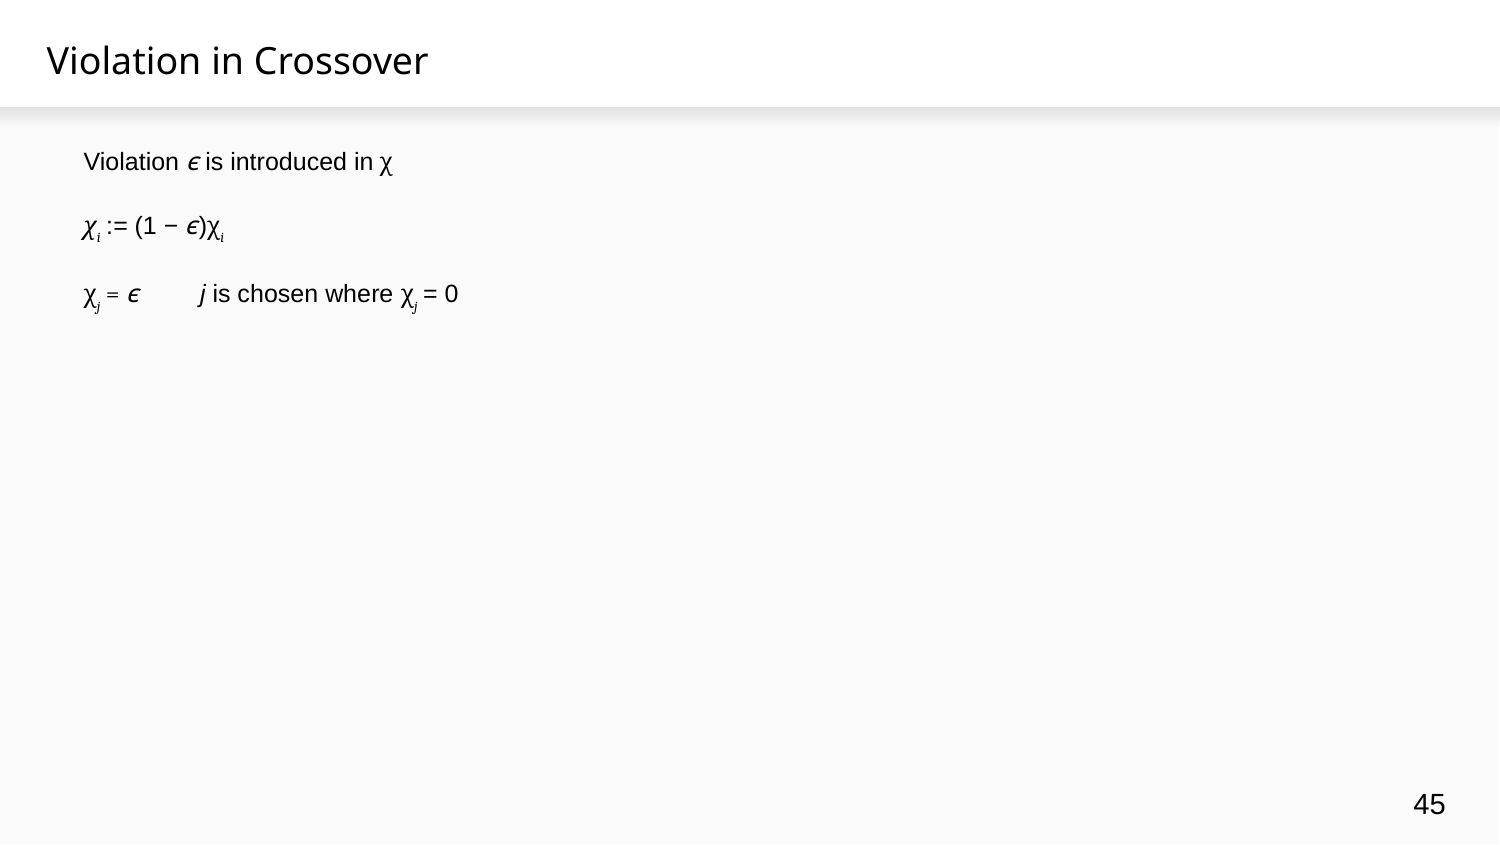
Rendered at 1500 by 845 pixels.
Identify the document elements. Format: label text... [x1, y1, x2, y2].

title Violation in Crossover [46, 10, 1495, 110]
text_box Violation є is introduced in χ χi := (1 − є)χi χj = є j is chosen where χj = 0 [68, 136, 500, 313]
